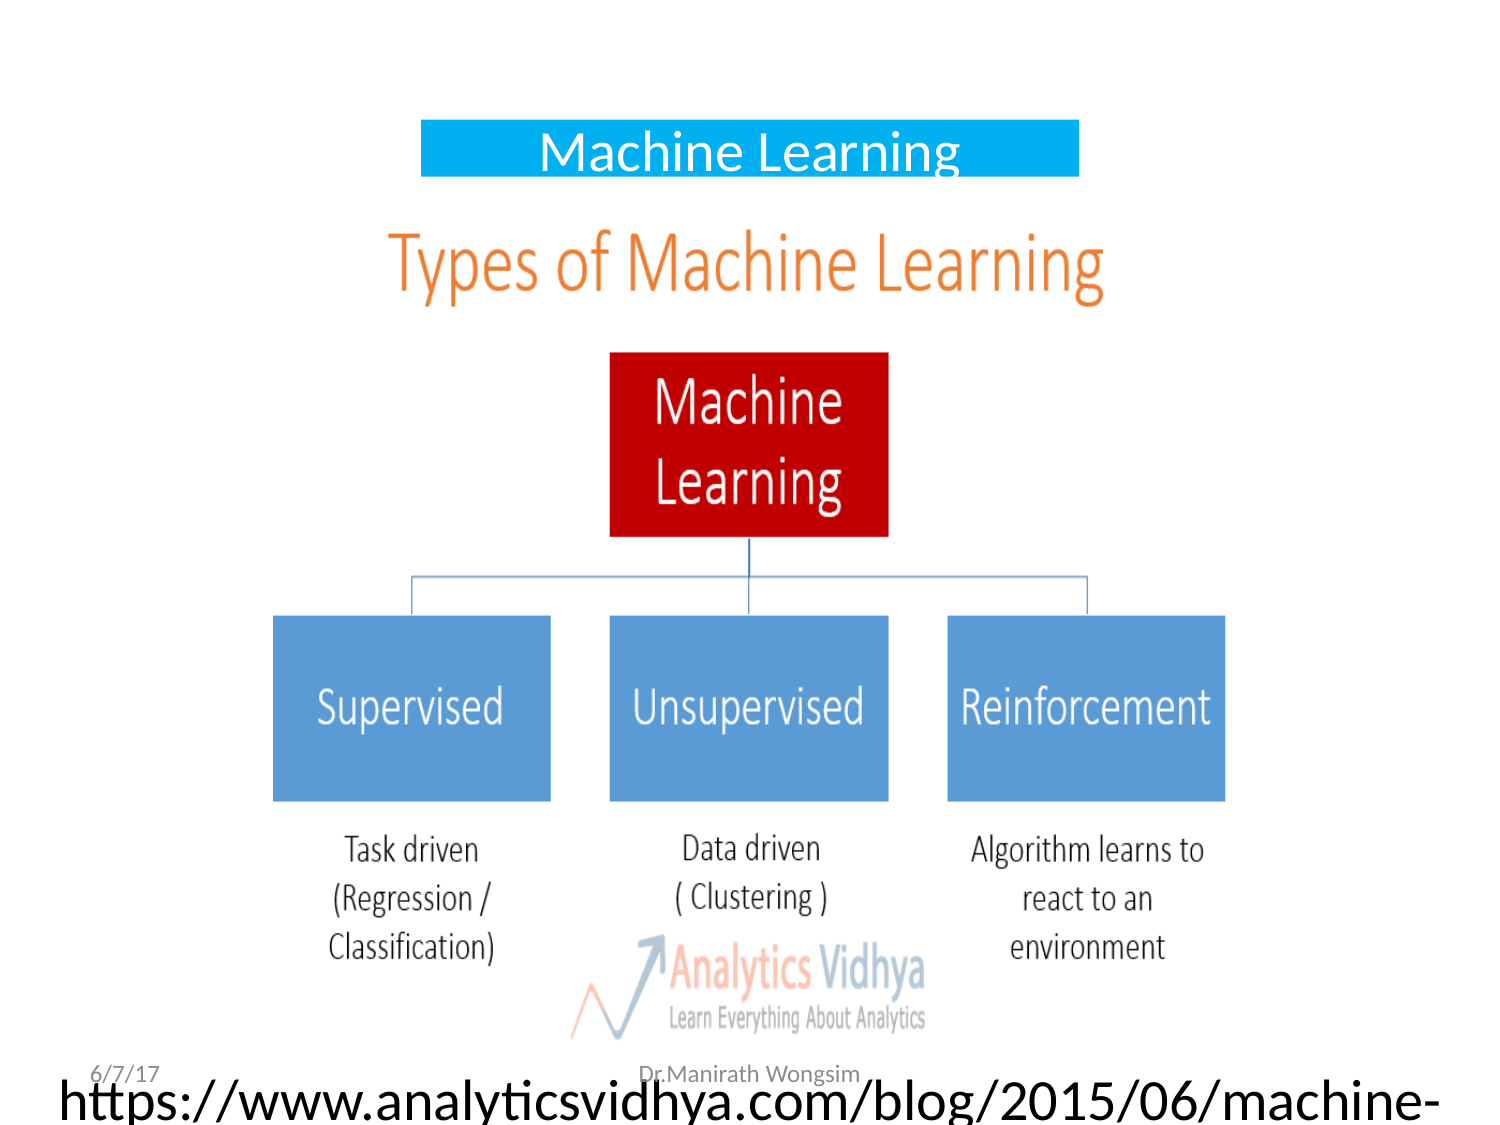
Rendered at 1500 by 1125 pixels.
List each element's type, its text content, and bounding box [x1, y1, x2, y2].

text_box https://www.analyticsvidhya.com/blog/2015/06/machine-learning-basics/ [134, 1054, 691, 1125]
picture [267, 201, 1233, 1054]
text_box Dr.Manirath Wongsim [512, 1042, 988, 1103]
text_box https://www.analyticsvidhya.com/blog/2015/06/machine-learning-basics/ [955, 1054, 1499, 1125]
text_box Machine Learning [421, 119, 1079, 177]
text_box https://www.analyticsvidhya.com/blog/2015/06/machine-learning-basics/ [1, 1054, 129, 1125]
text_box https://www.analyticsvidhya.com/blog/2015/06/machine-learning-basics/ [693, 1103, 954, 1125]
text_box 06/07/2017 [74, 1042, 425, 1103]
